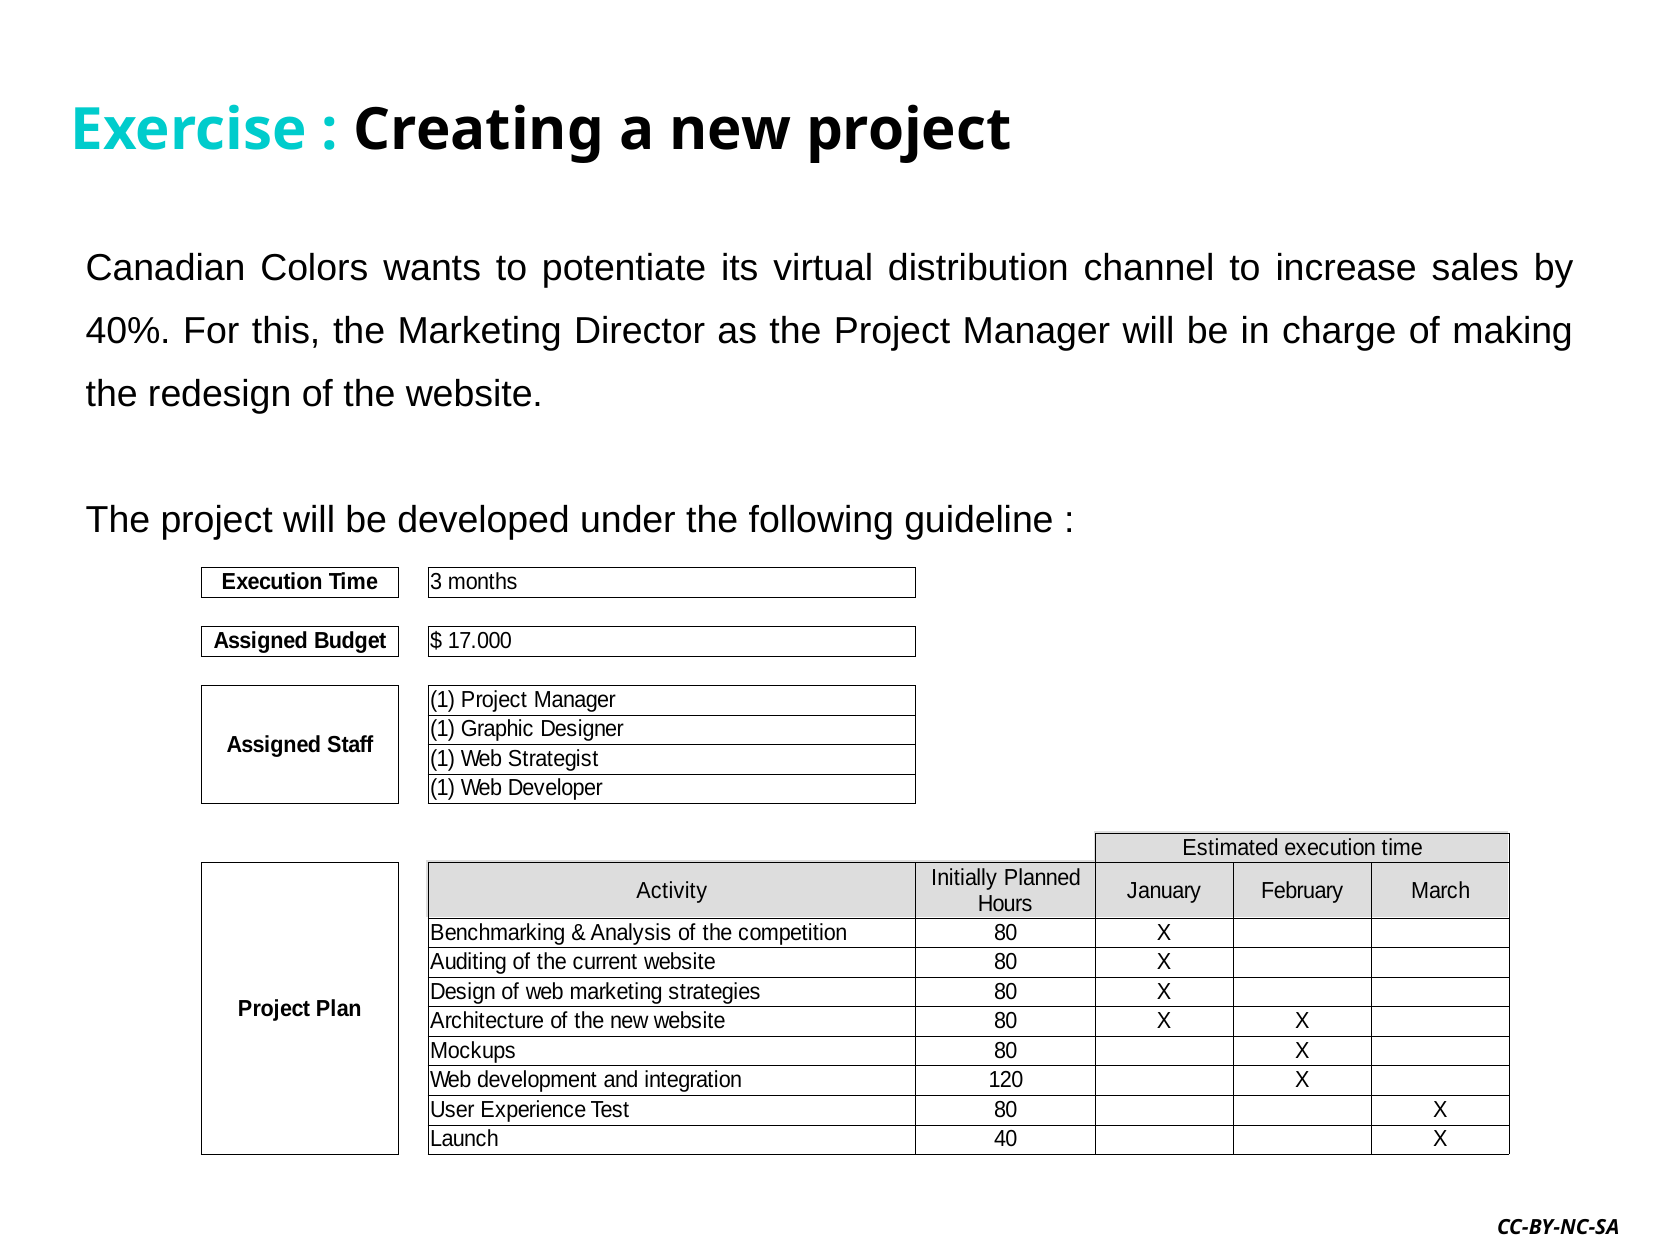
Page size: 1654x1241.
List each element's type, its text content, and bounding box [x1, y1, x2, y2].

title Exercise : Creating a new project [70, 23, 1560, 217]
text_box CC-BY-NC-SA [1482, 1204, 1654, 1241]
text_box Canadian Colors wants to potentiate its virtual distribution channel to increase sales by 40%. For this, the Marketing Director as the Project Manager will be in charge of making the redesign of the website. The project will be developed under the following guideline : [70, 217, 1589, 1219]
chart [200, 567, 1512, 1158]
